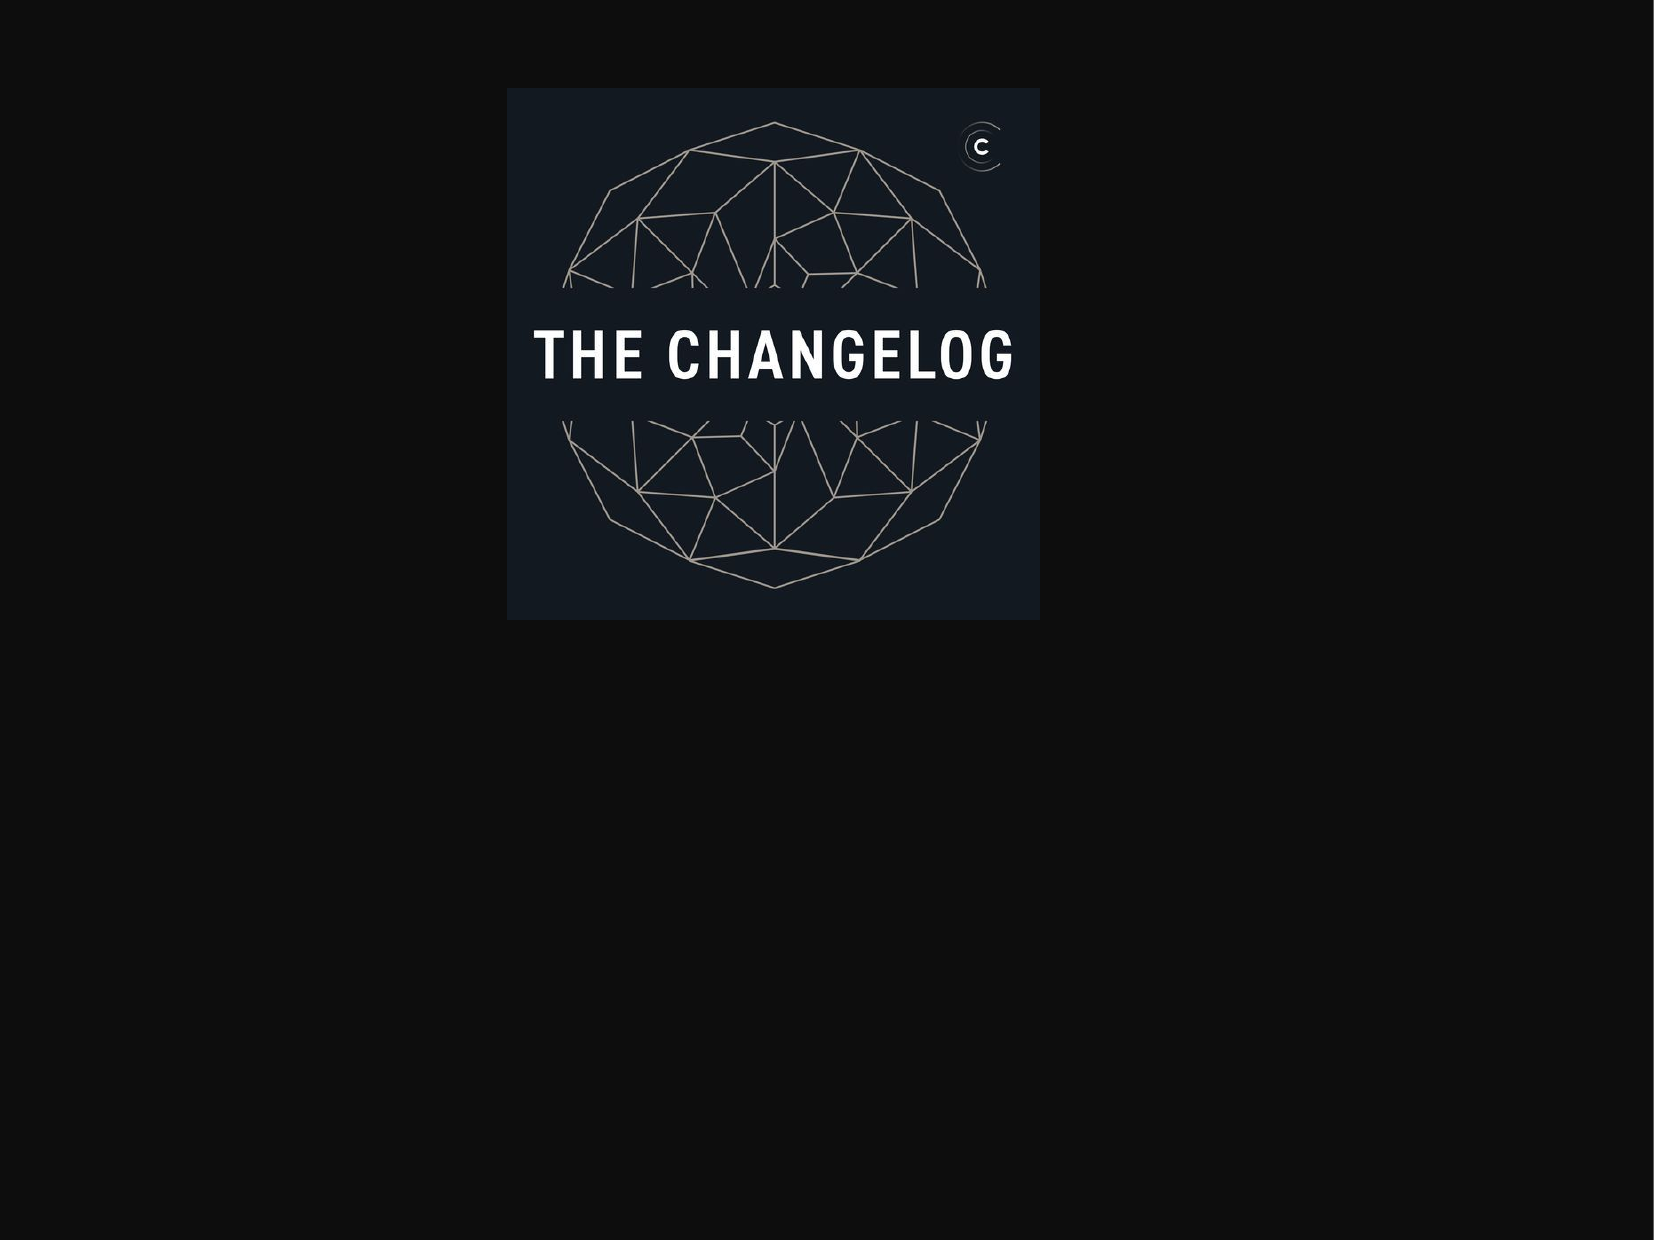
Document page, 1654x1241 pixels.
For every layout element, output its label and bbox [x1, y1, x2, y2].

picture [507, 88, 1040, 620]
